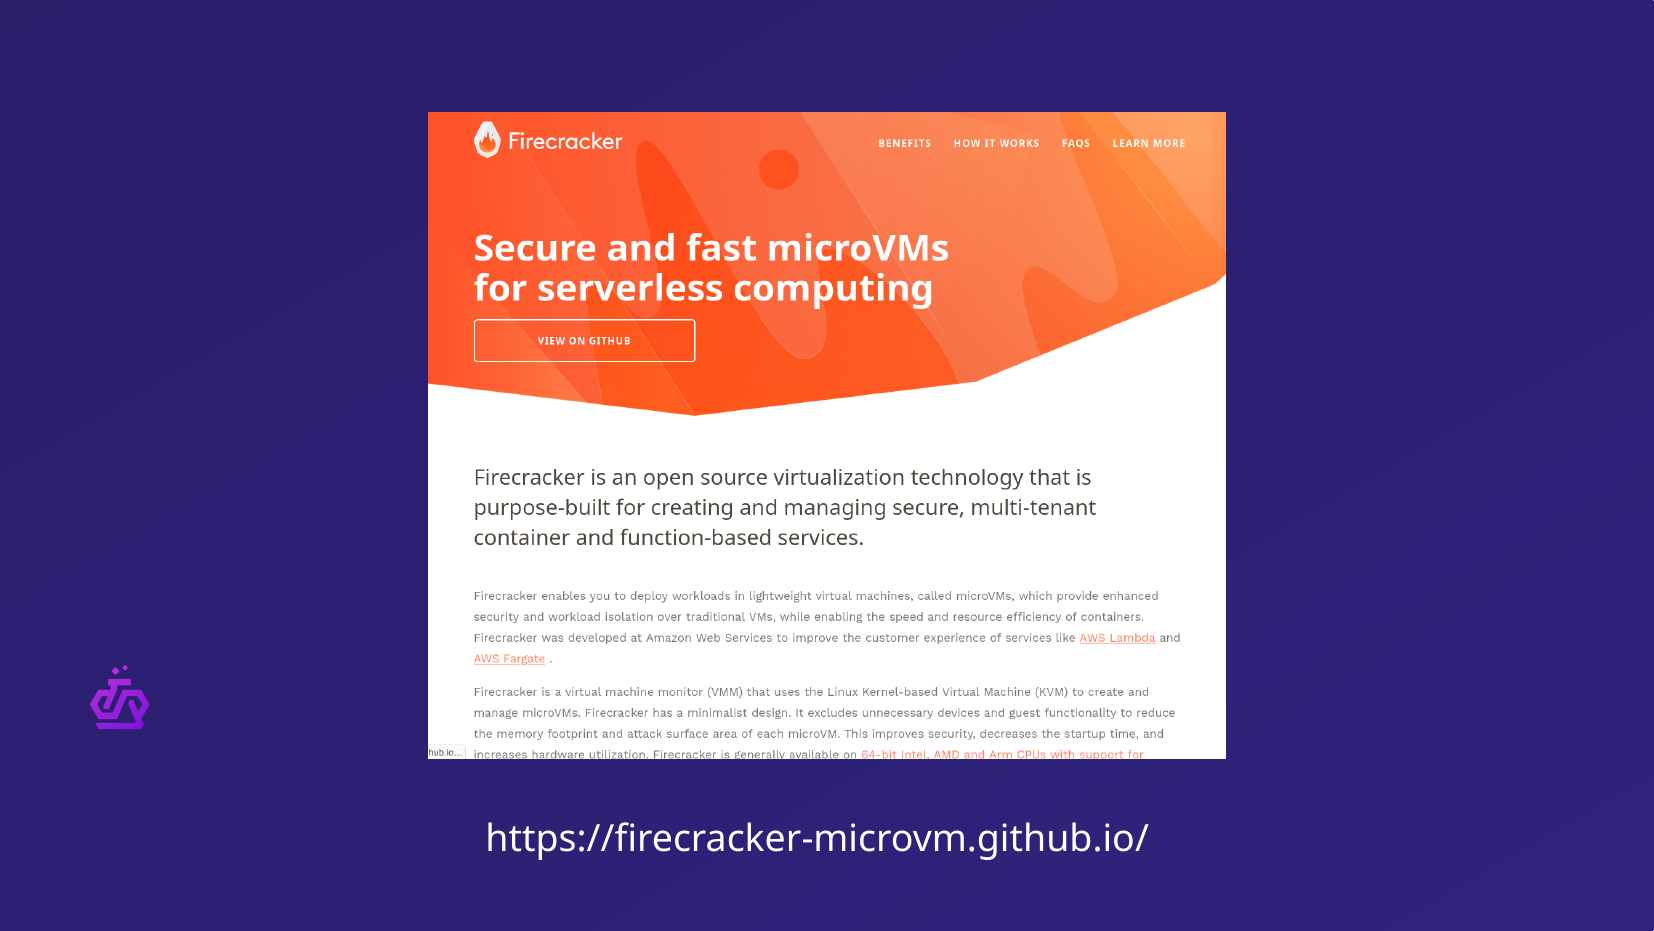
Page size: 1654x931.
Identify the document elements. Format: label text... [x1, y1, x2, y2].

text_box https://firecracker-microvm.github.io/ [470, 759, 1184, 931]
picture [428, 112, 1226, 759]
picture [70, 643, 150, 755]
